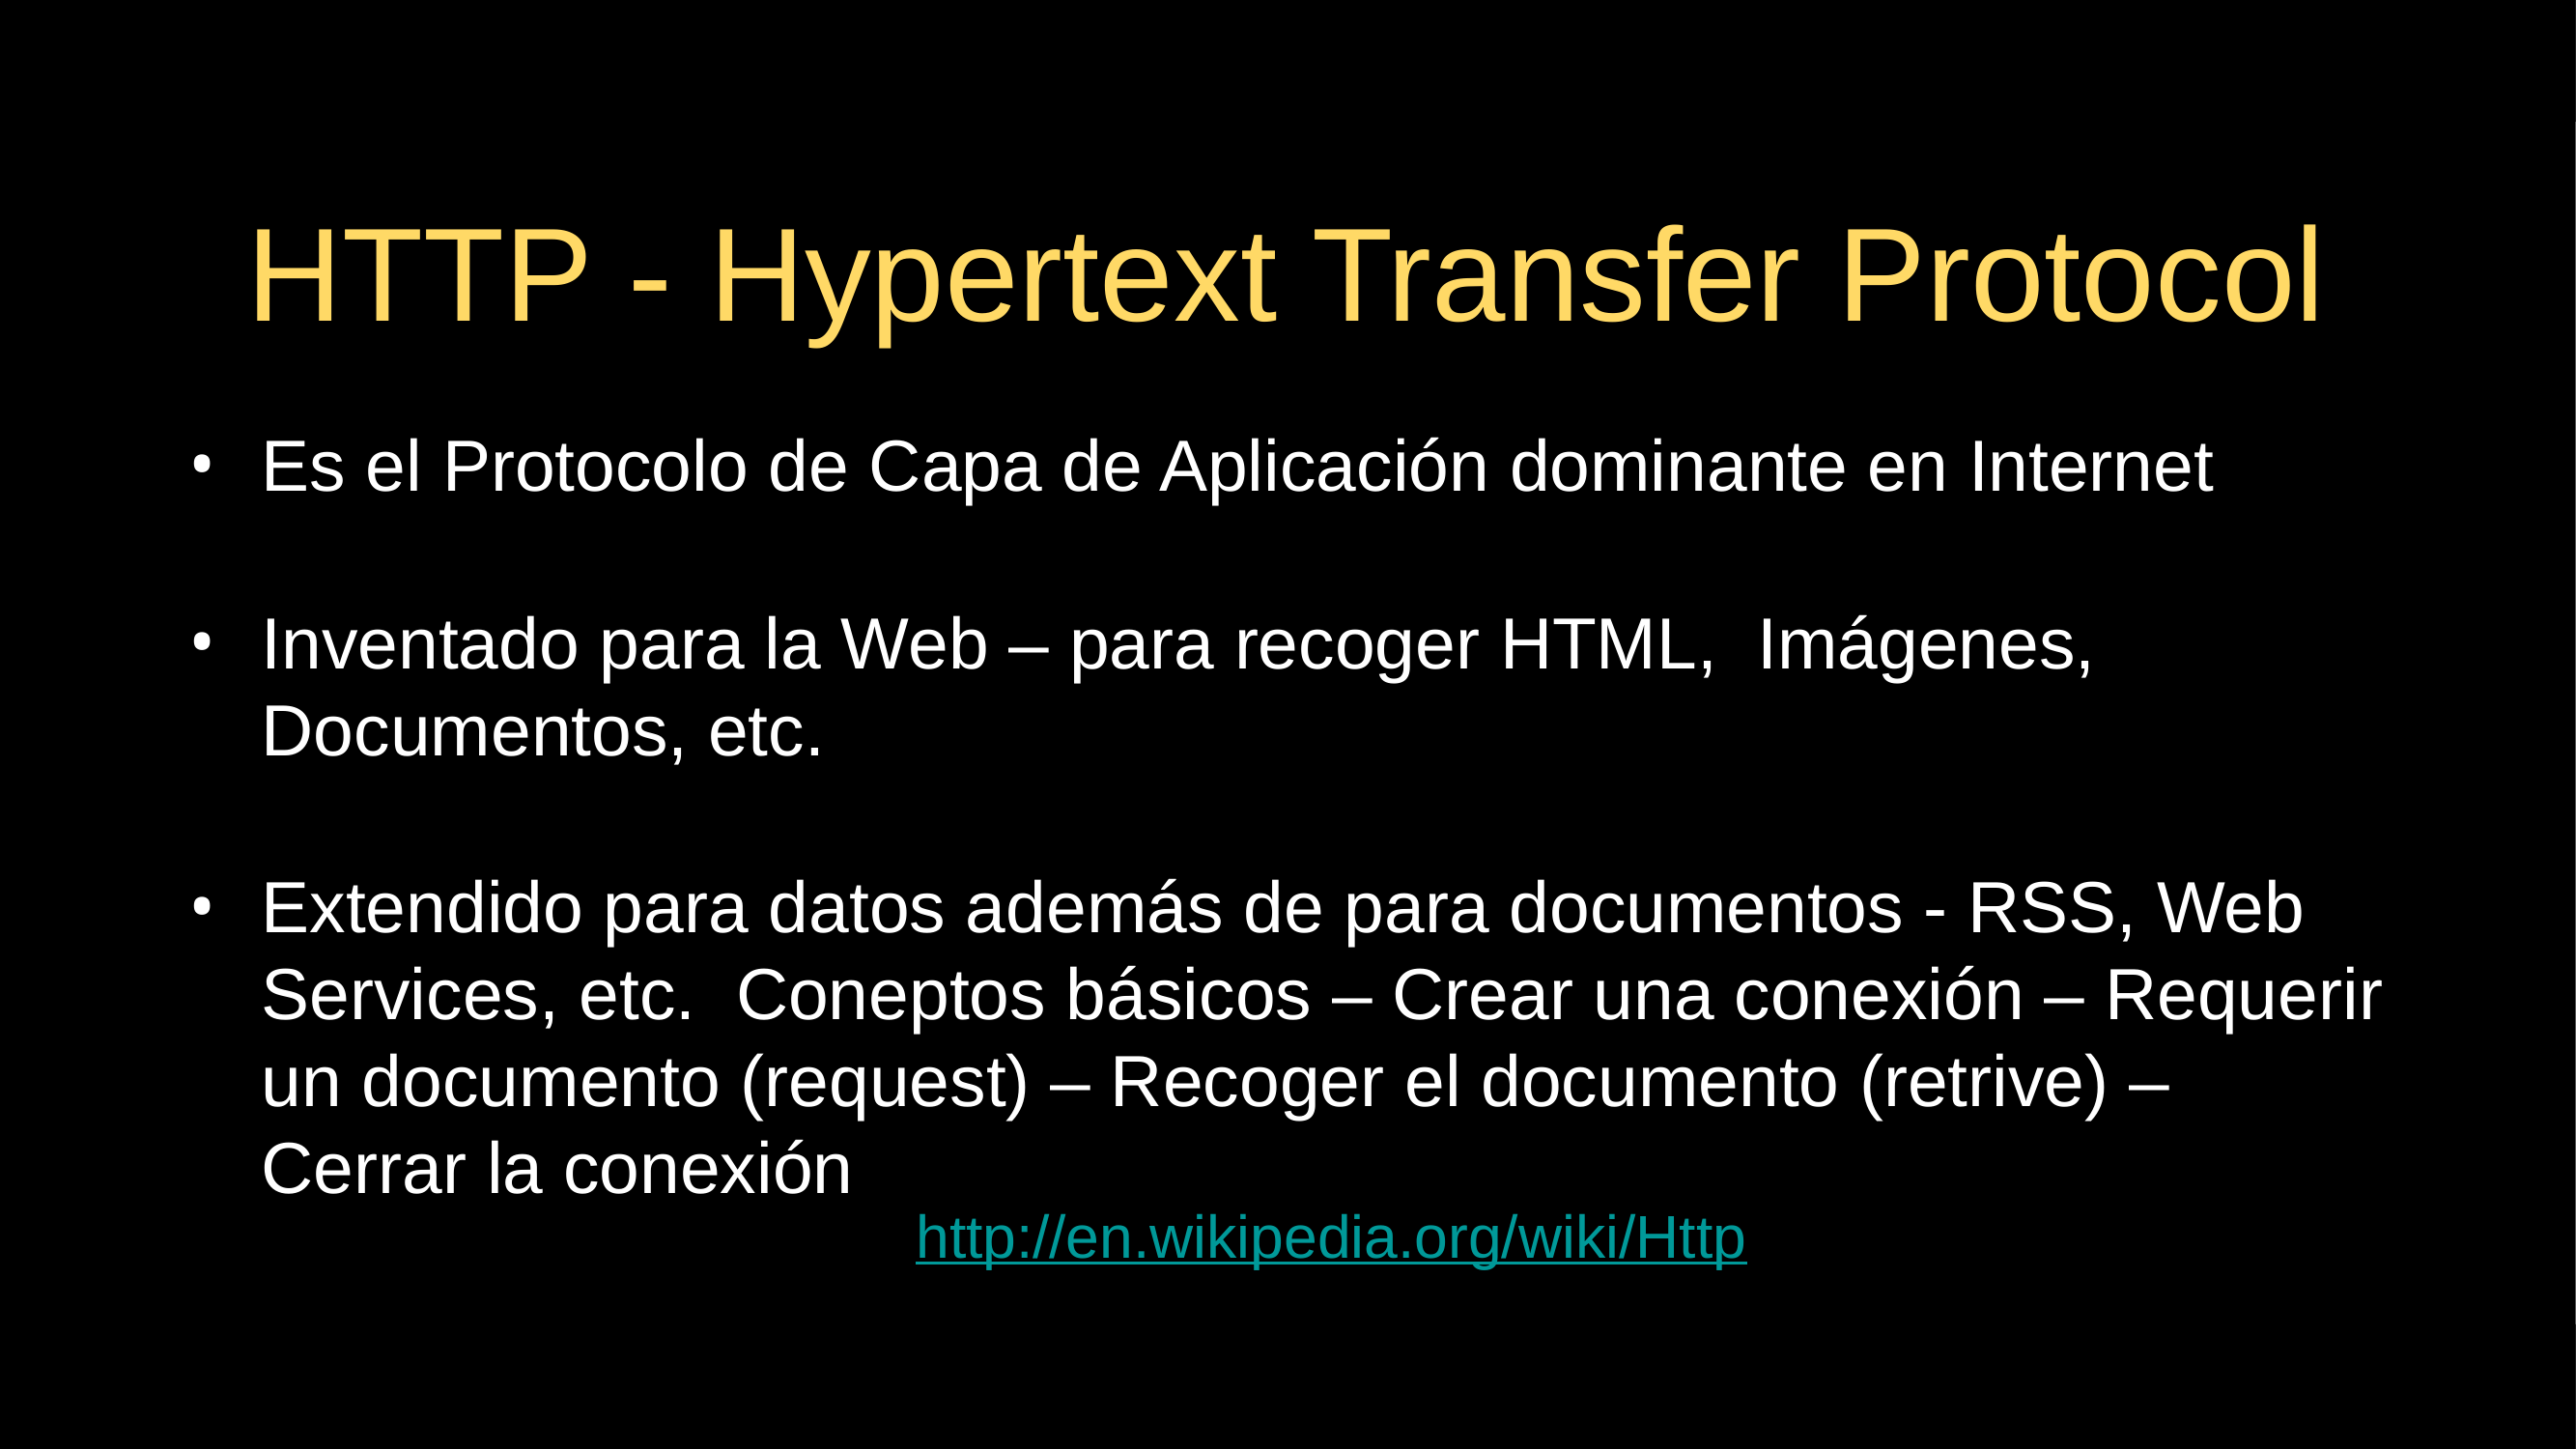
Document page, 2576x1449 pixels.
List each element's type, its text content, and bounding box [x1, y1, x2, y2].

title HTTP - Hypertext Transfer Protocol [183, 133, 2391, 403]
text_box http://en.wikipedia.org/wiki/Http [756, 1183, 1924, 1283]
list Es el Protocolo de Capa de Aplicación dominante en Internet Inventado para la Web – para recoger HTML, Imágenes, Documentos, etc. Extendido para datos además de para documentos - RSS, Web Services, etc. Coneptos básicos – Crear una conexión – Requerir un documento (request) – Recoger el documento (retrive) – Cerrar la conexión [183, 412, 2391, 1317]
